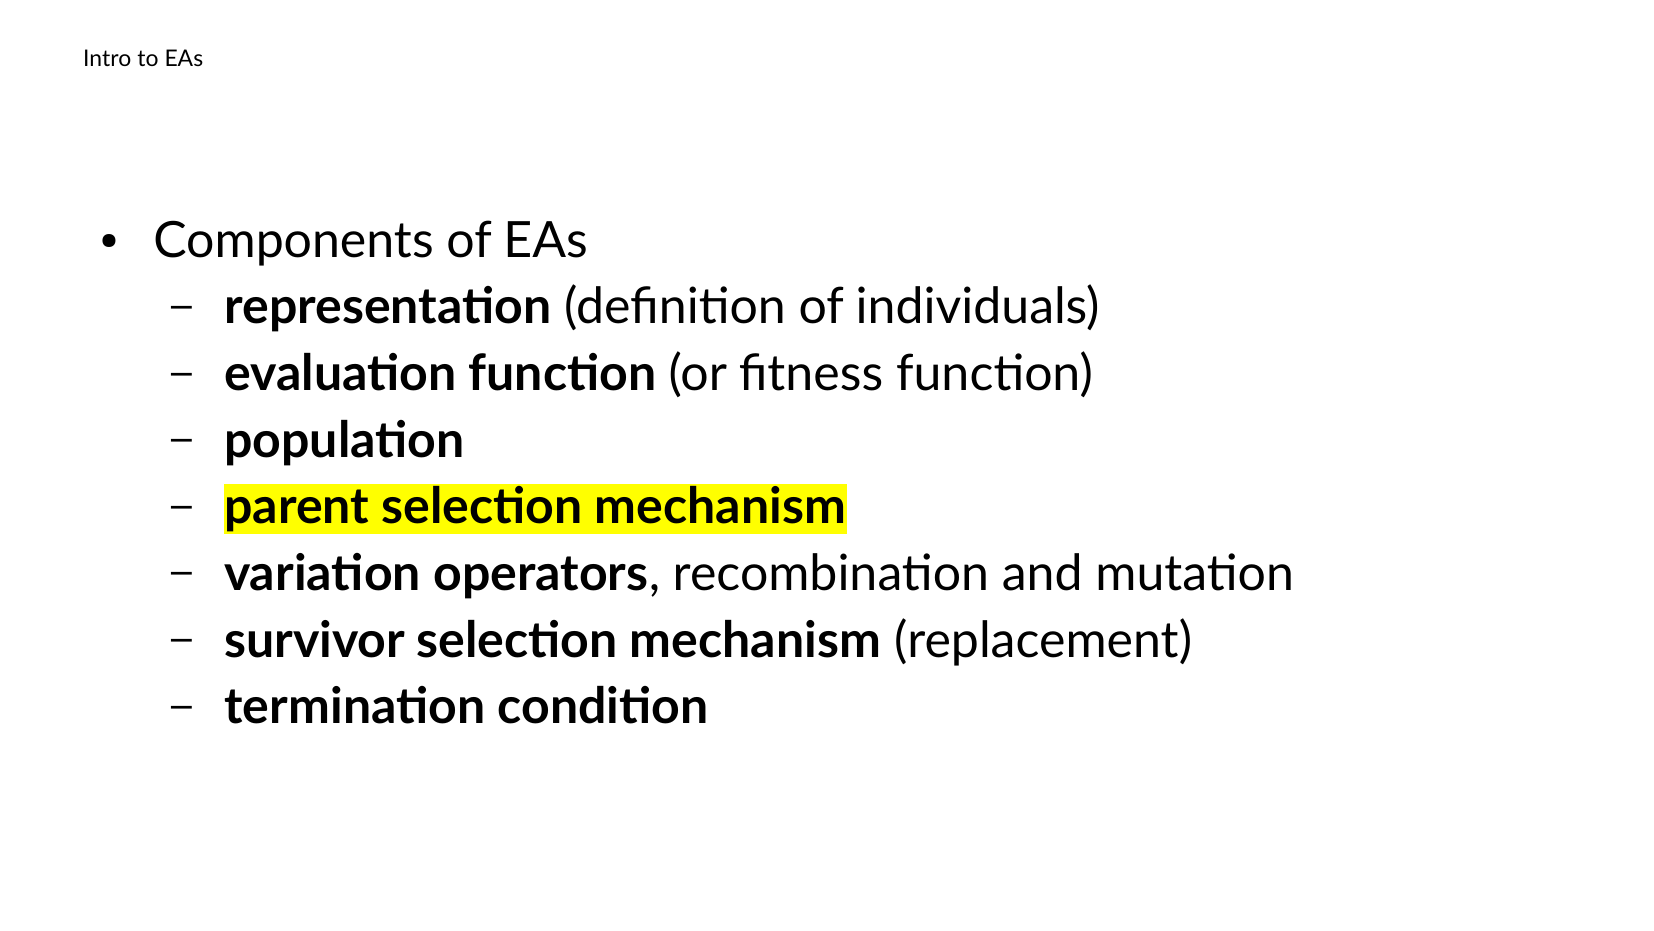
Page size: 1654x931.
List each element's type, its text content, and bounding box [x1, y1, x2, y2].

title Intro to EAs [83, 0, 1571, 119]
list Components of EAs representation (definition of individuals) evaluation function (or fitness function) population parent selection mechanism variation operators, recombination and mutation survivor selection mechanism (replacement) termination condition [82, 217, 1571, 839]
